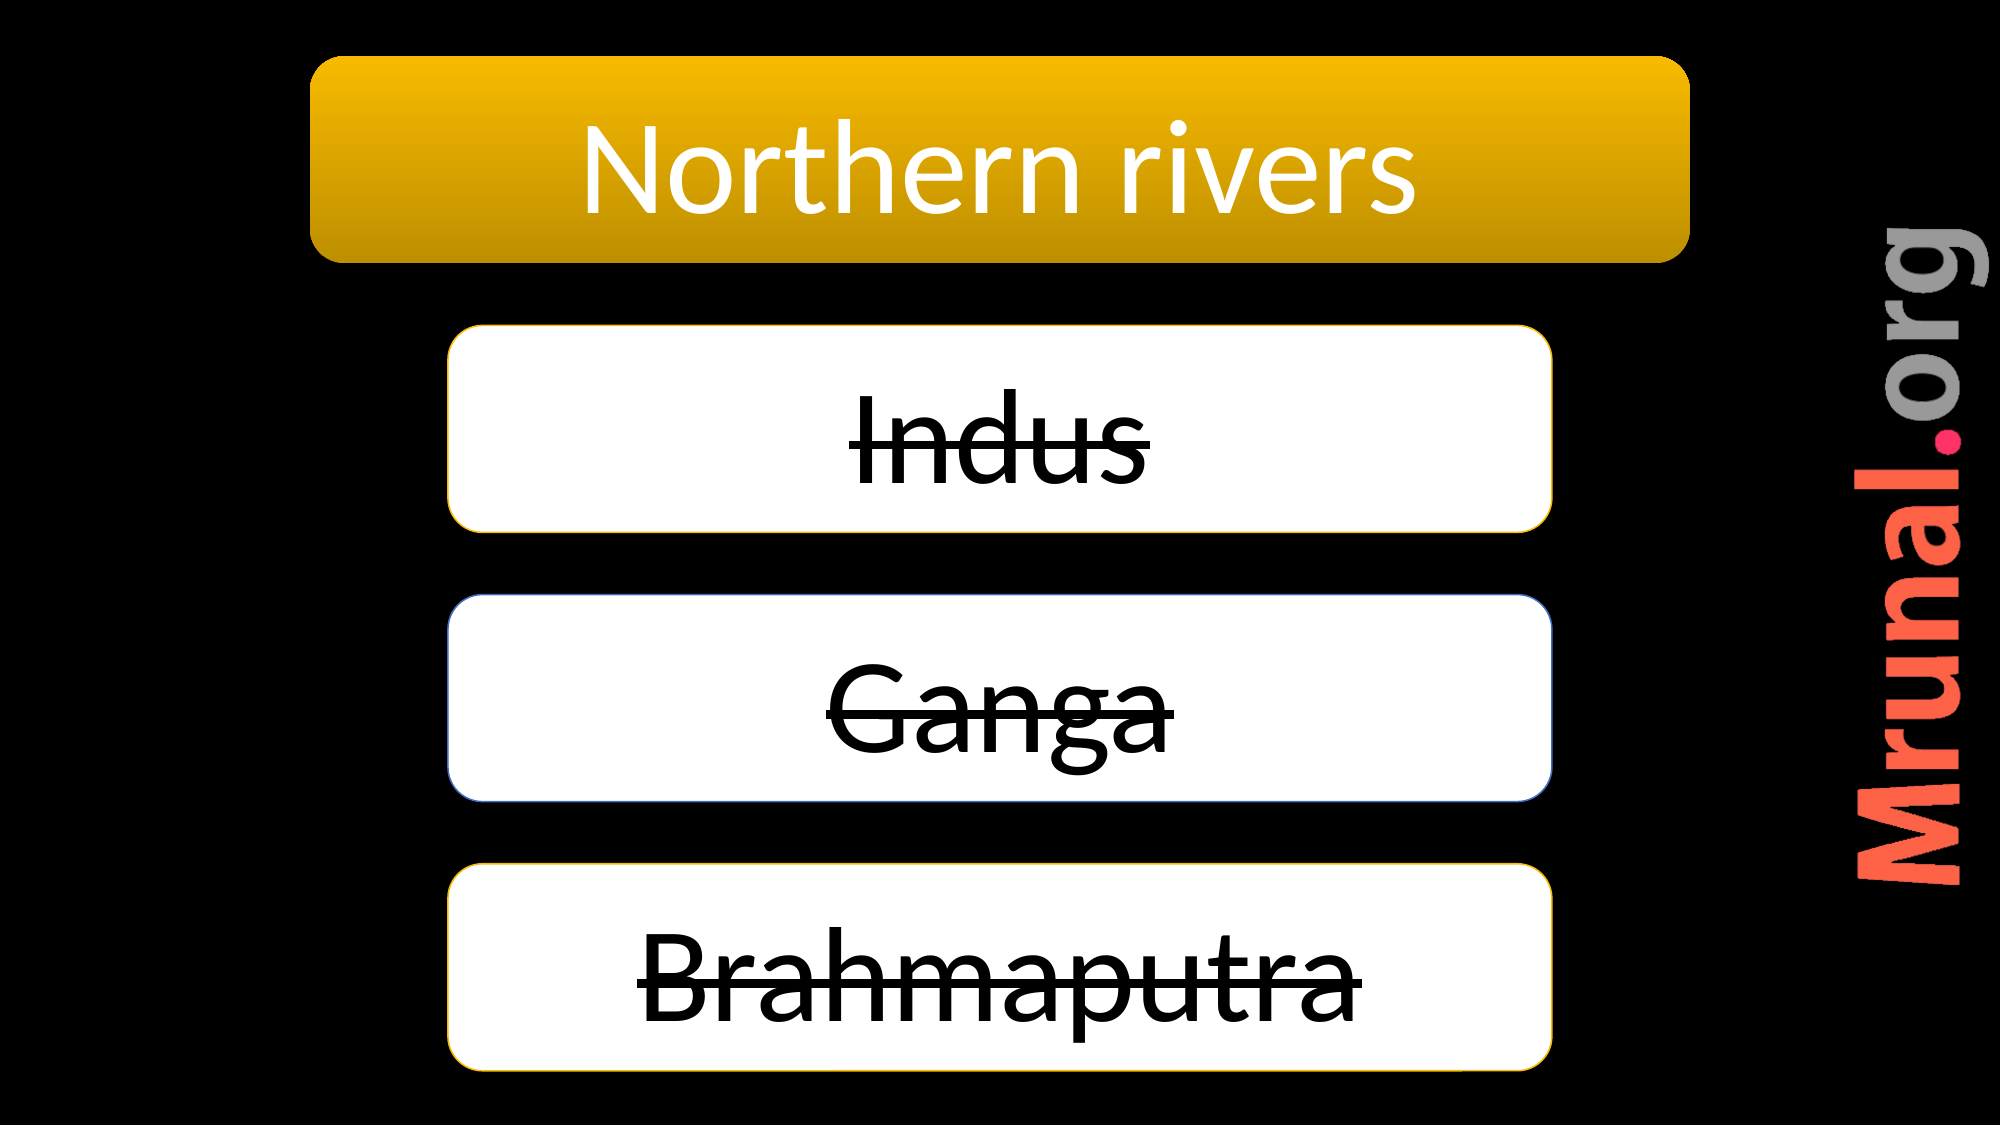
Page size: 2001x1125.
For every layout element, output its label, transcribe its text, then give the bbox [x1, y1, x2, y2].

text_box Brahmaputra [447, 863, 1552, 1071]
text_box Indus [447, 325, 1552, 533]
picture [1832, 224, 2000, 894]
text_box Northern rivers [309, 56, 1690, 264]
text_box Ganga [447, 594, 1552, 802]
